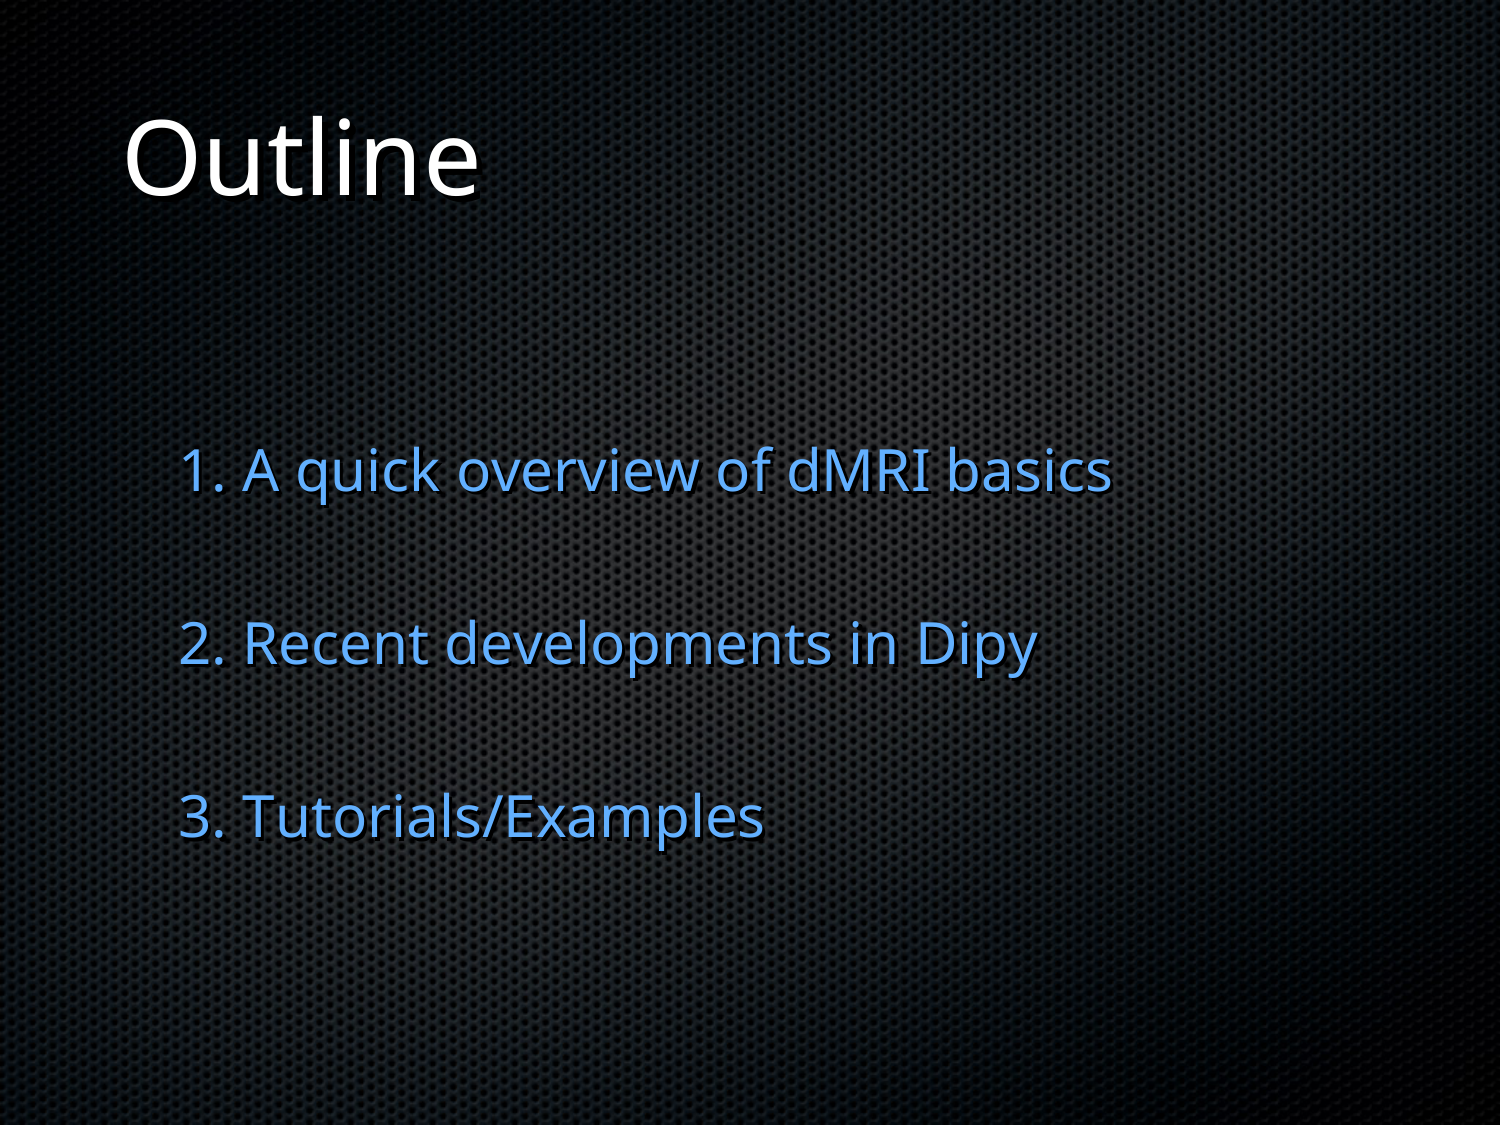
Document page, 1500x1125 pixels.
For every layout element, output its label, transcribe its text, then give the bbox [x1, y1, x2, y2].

list 1. A quick overview of dMRI basics 2. Recent developments in Dipy 3. Tutorials/Examples [170, 425, 1475, 1078]
picture [0, 0, 1500, 1125]
title Outline [113, 75, 1418, 225]
